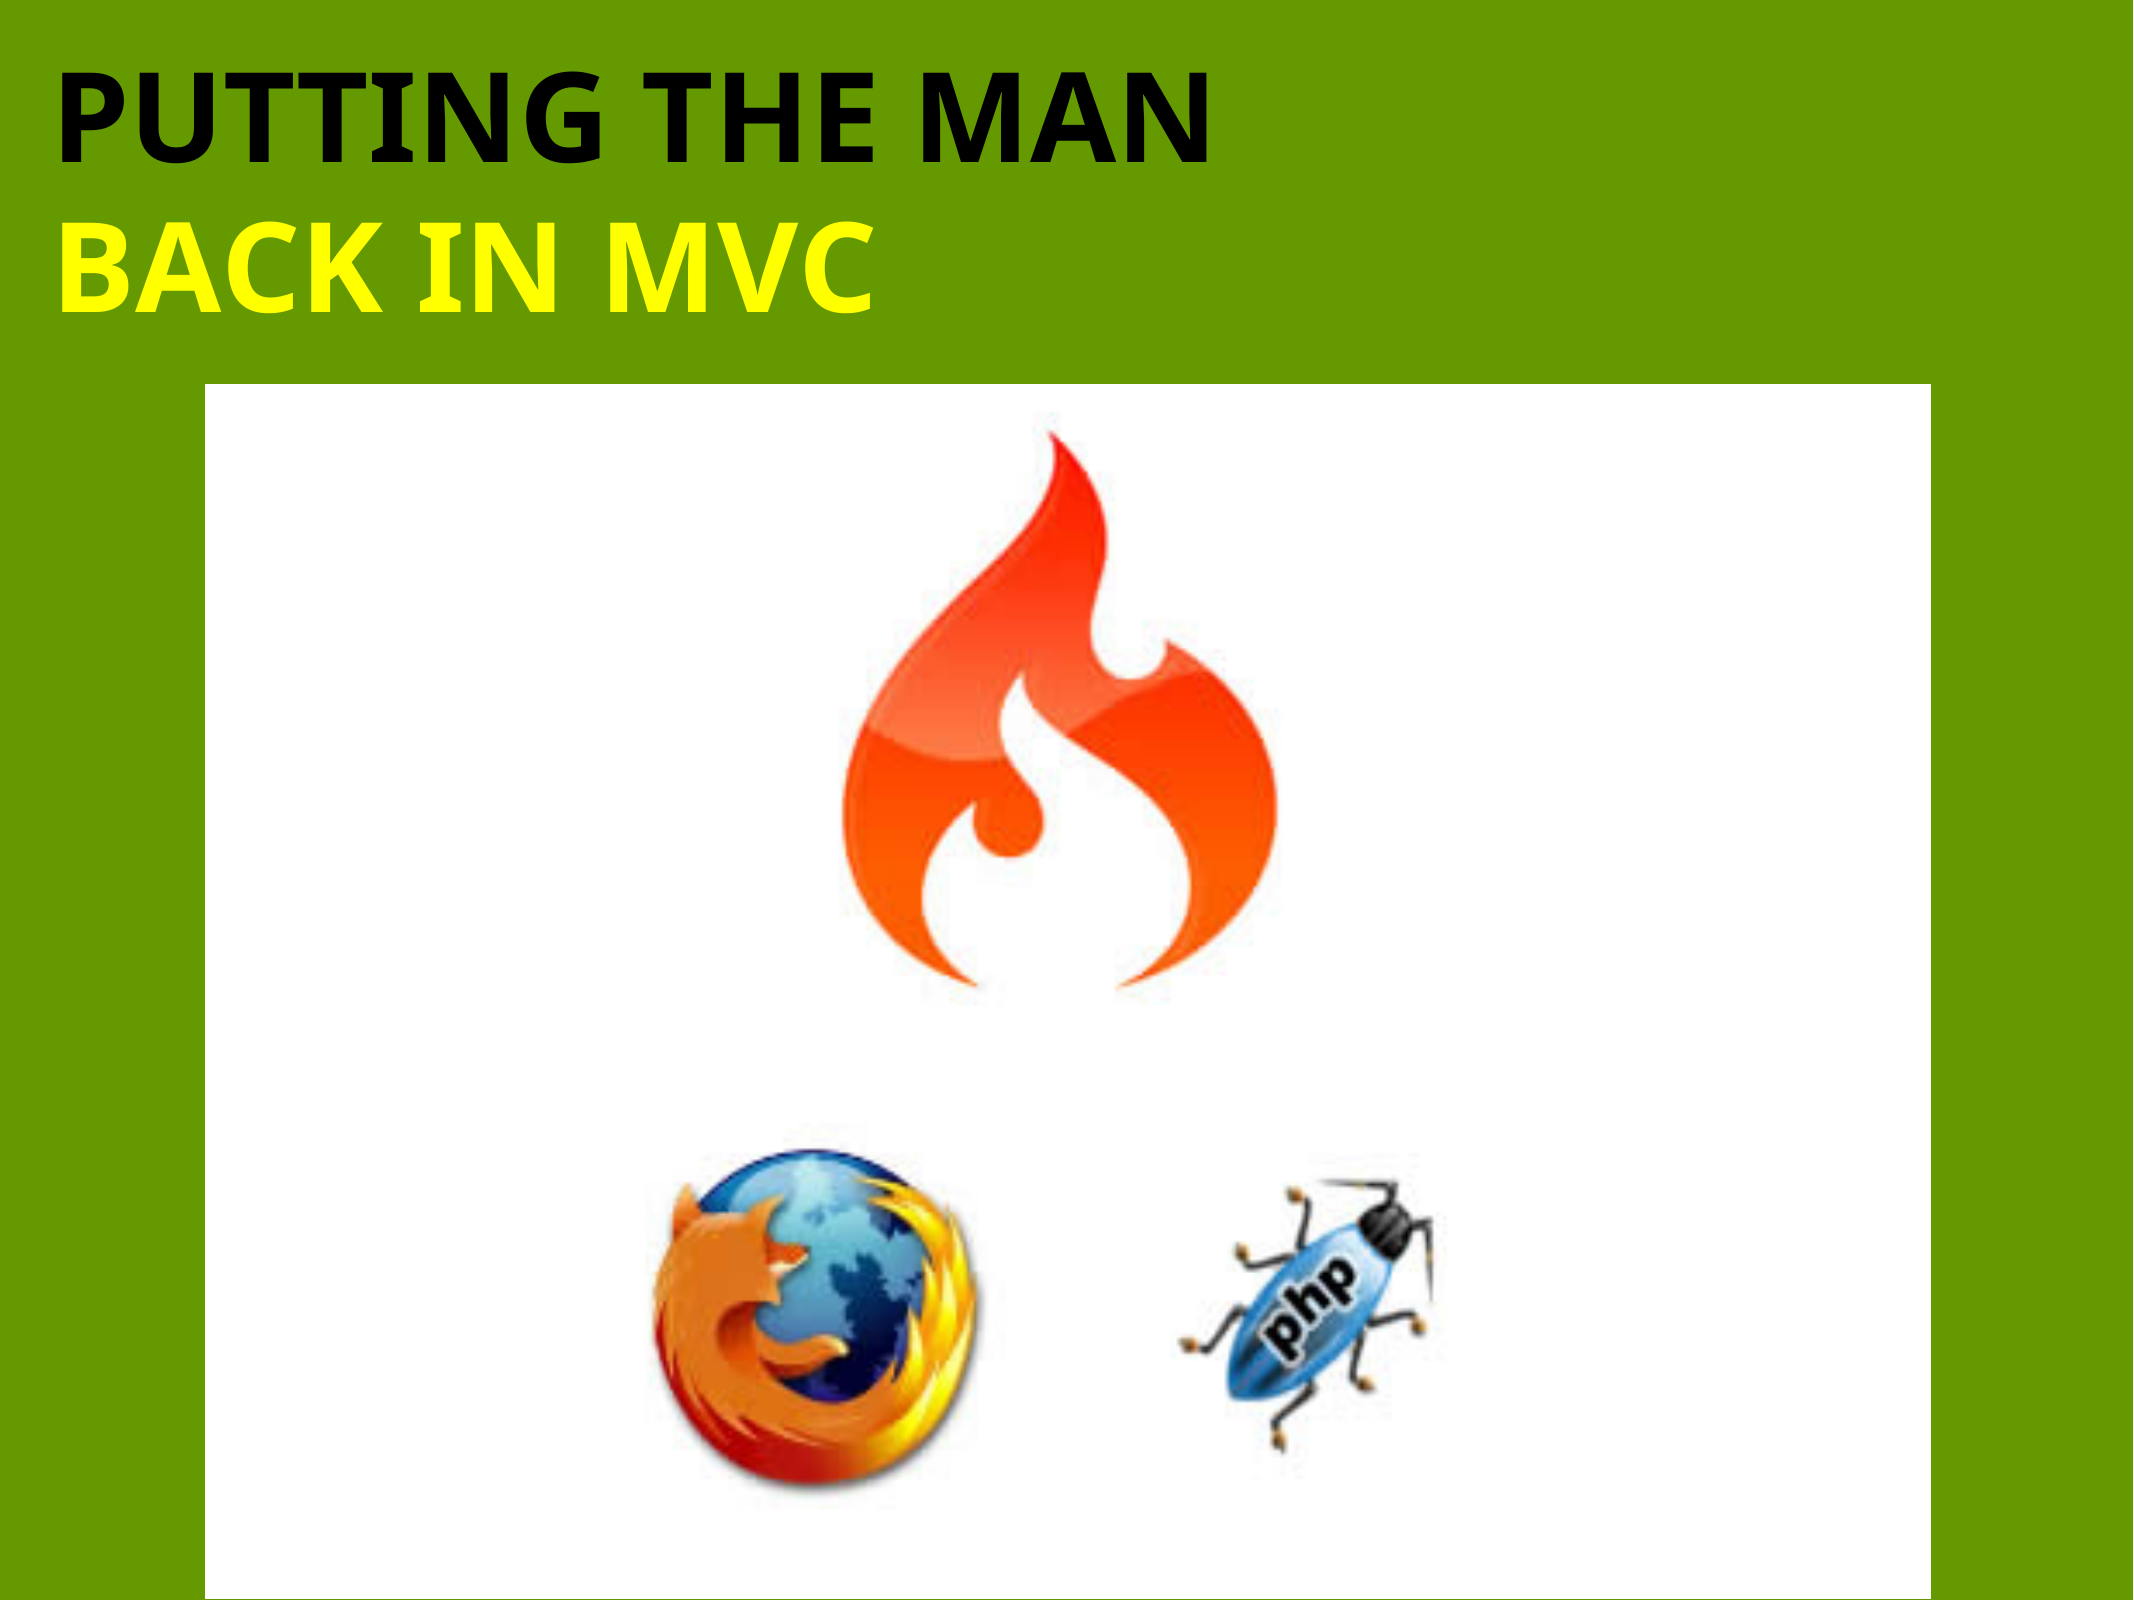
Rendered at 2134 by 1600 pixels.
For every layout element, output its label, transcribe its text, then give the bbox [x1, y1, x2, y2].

picture [205, 384, 1931, 1599]
text_box PUTTING THE MAN BACK IN MVC [41, 37, 2063, 413]
